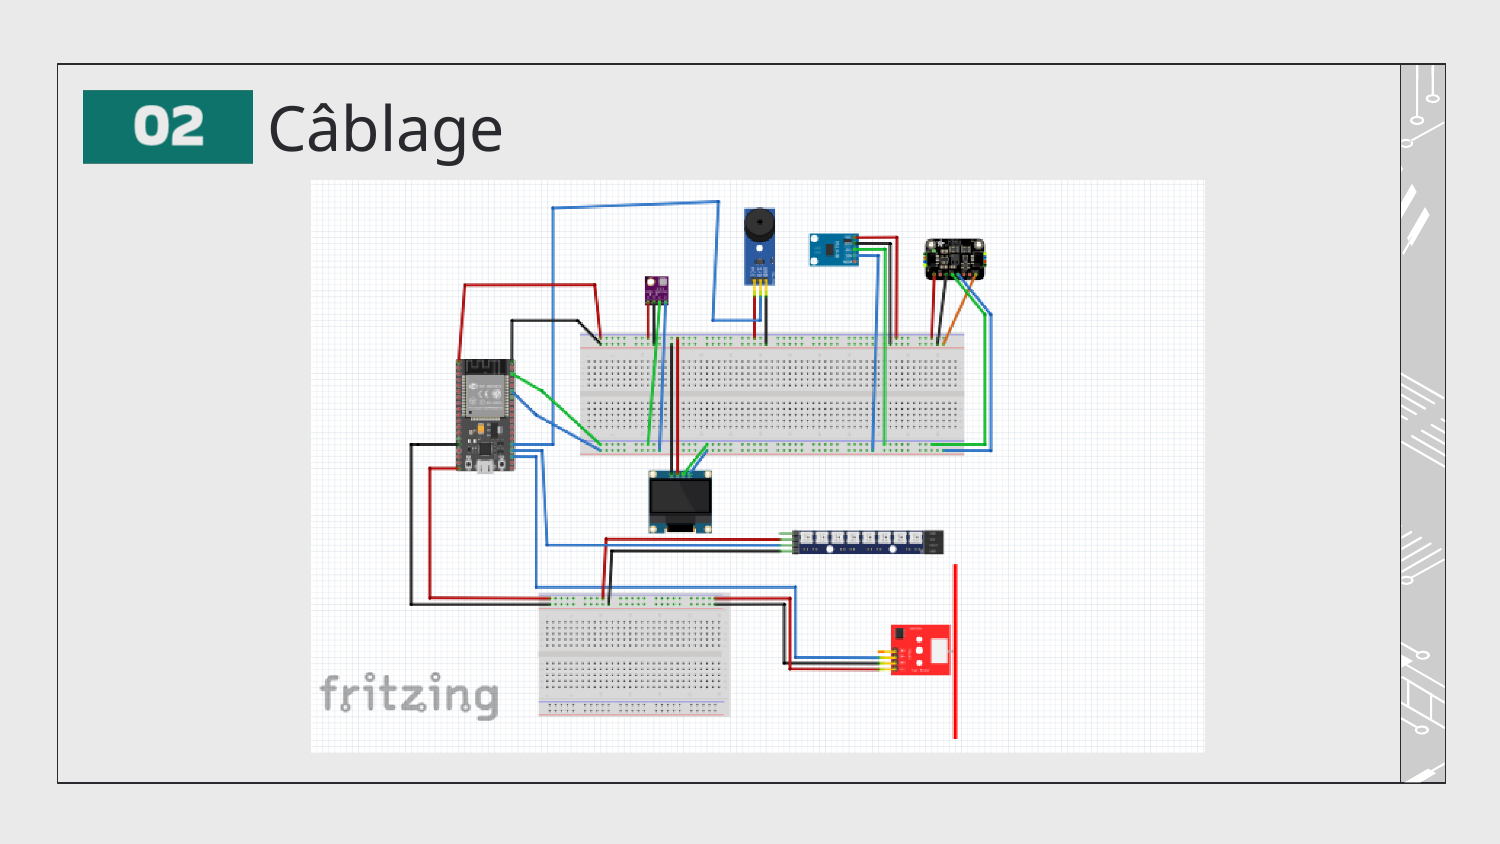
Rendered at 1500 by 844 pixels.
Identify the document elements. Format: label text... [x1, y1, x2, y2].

picture [83, 68, 253, 203]
picture [311, 180, 1205, 753]
title Câblage [253, 74, 1500, 169]
